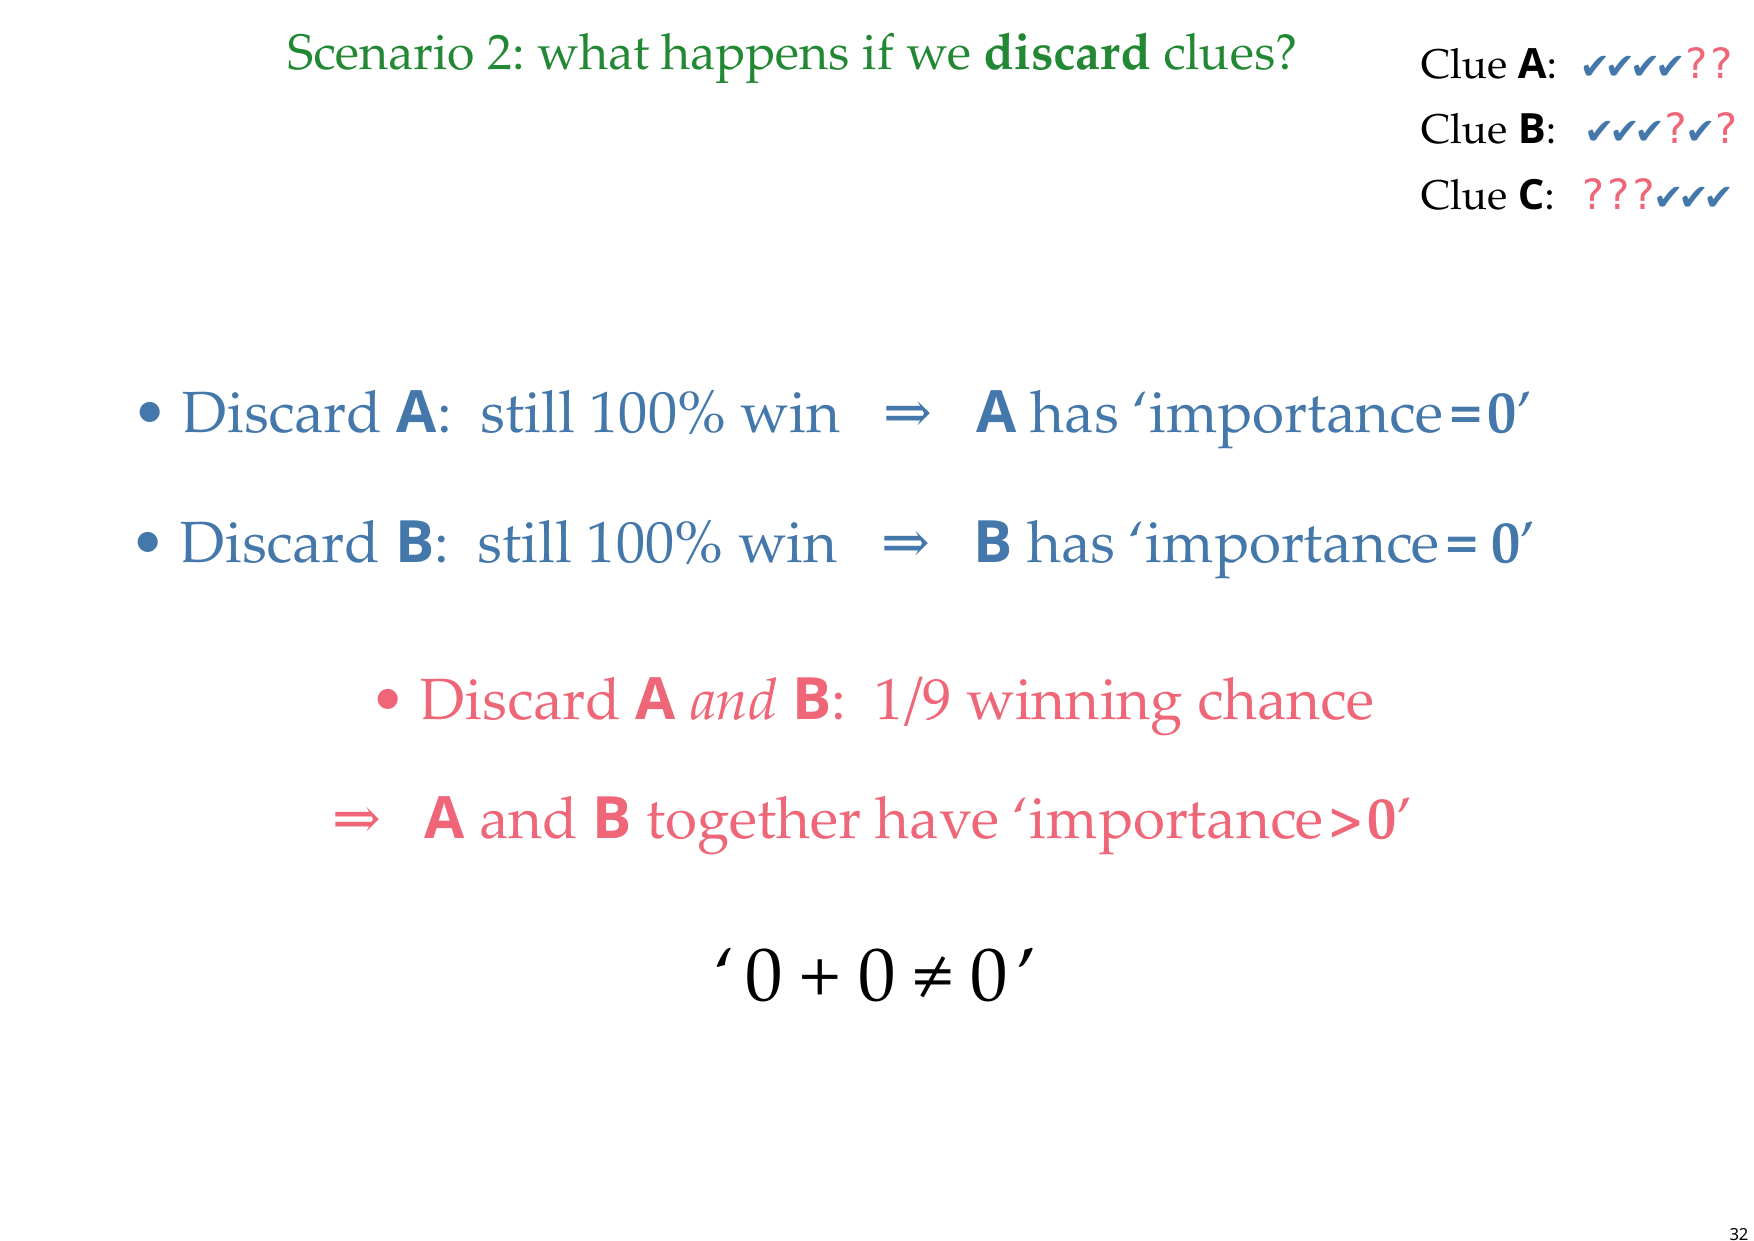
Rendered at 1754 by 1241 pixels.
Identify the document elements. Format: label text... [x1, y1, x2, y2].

text_box • Discard A and B: 1/9 winning chance ⇒ A and B together have ‘importance > 0’ [160, 650, 1586, 816]
text_box ‘ 0 + 0 ≠ 0 ’ [700, 938, 1099, 1030]
text_box Scenario 2: what happens if we discard clues? [272, 25, 1313, 92]
text_box • Discard B: still 100% win ⇒ B has ‘importance = 0’ [159, 493, 1586, 569]
text_box Clue A: ✔✔✔✔?? Clue B: ✔✔✔?✔? Clue C: ???✔✔✔ [1405, 17, 1751, 207]
text_box • Discard A: still 100% win ⇒ A has ‘importance = 0’ [160, 363, 1586, 439]
